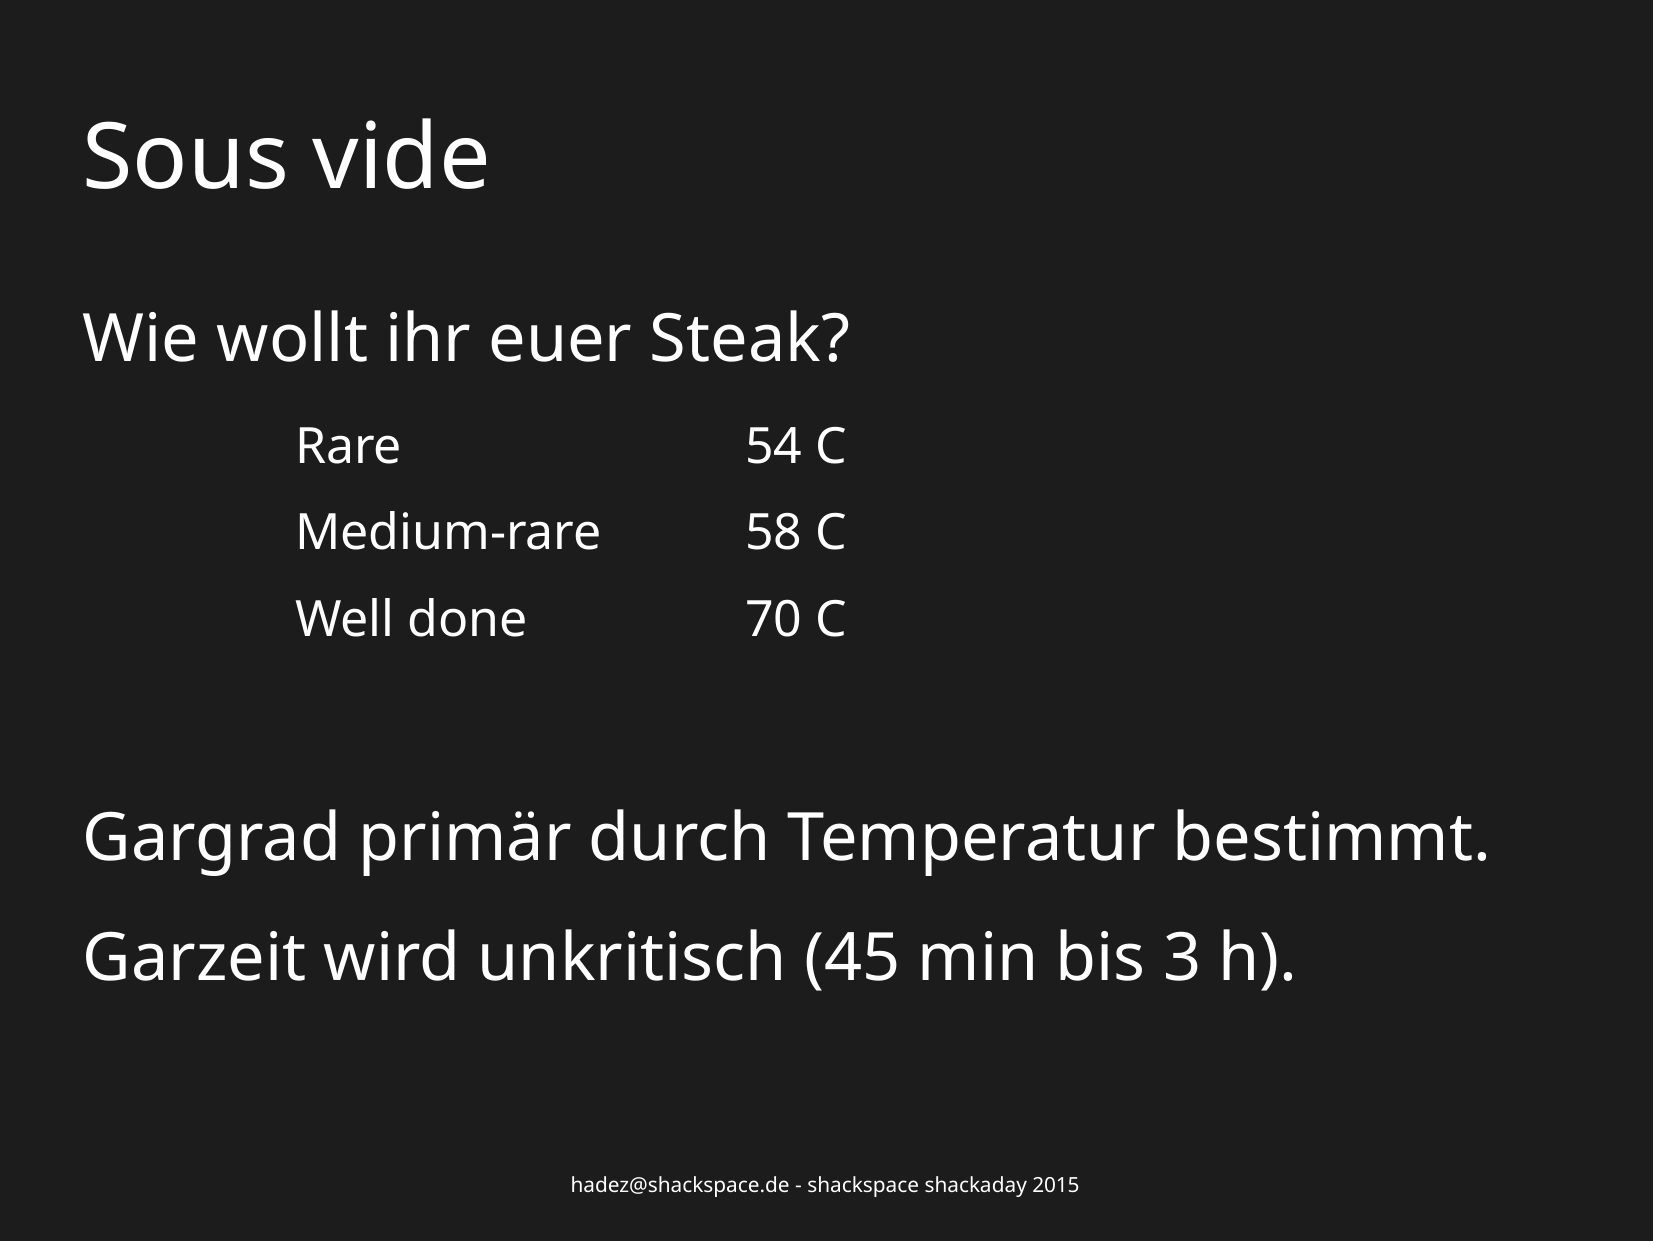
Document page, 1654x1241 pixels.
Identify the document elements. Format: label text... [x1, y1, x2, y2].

title Sous vide [82, 49, 1571, 257]
list Wie wollt ihr euer Steak? Rare 54 C Medium-rare 58 C Well done 70 C Gargrad primär durch Temperatur bestimmt. Garzeit wird unkritisch (45 min bis 3 h). [82, 290, 1571, 1141]
